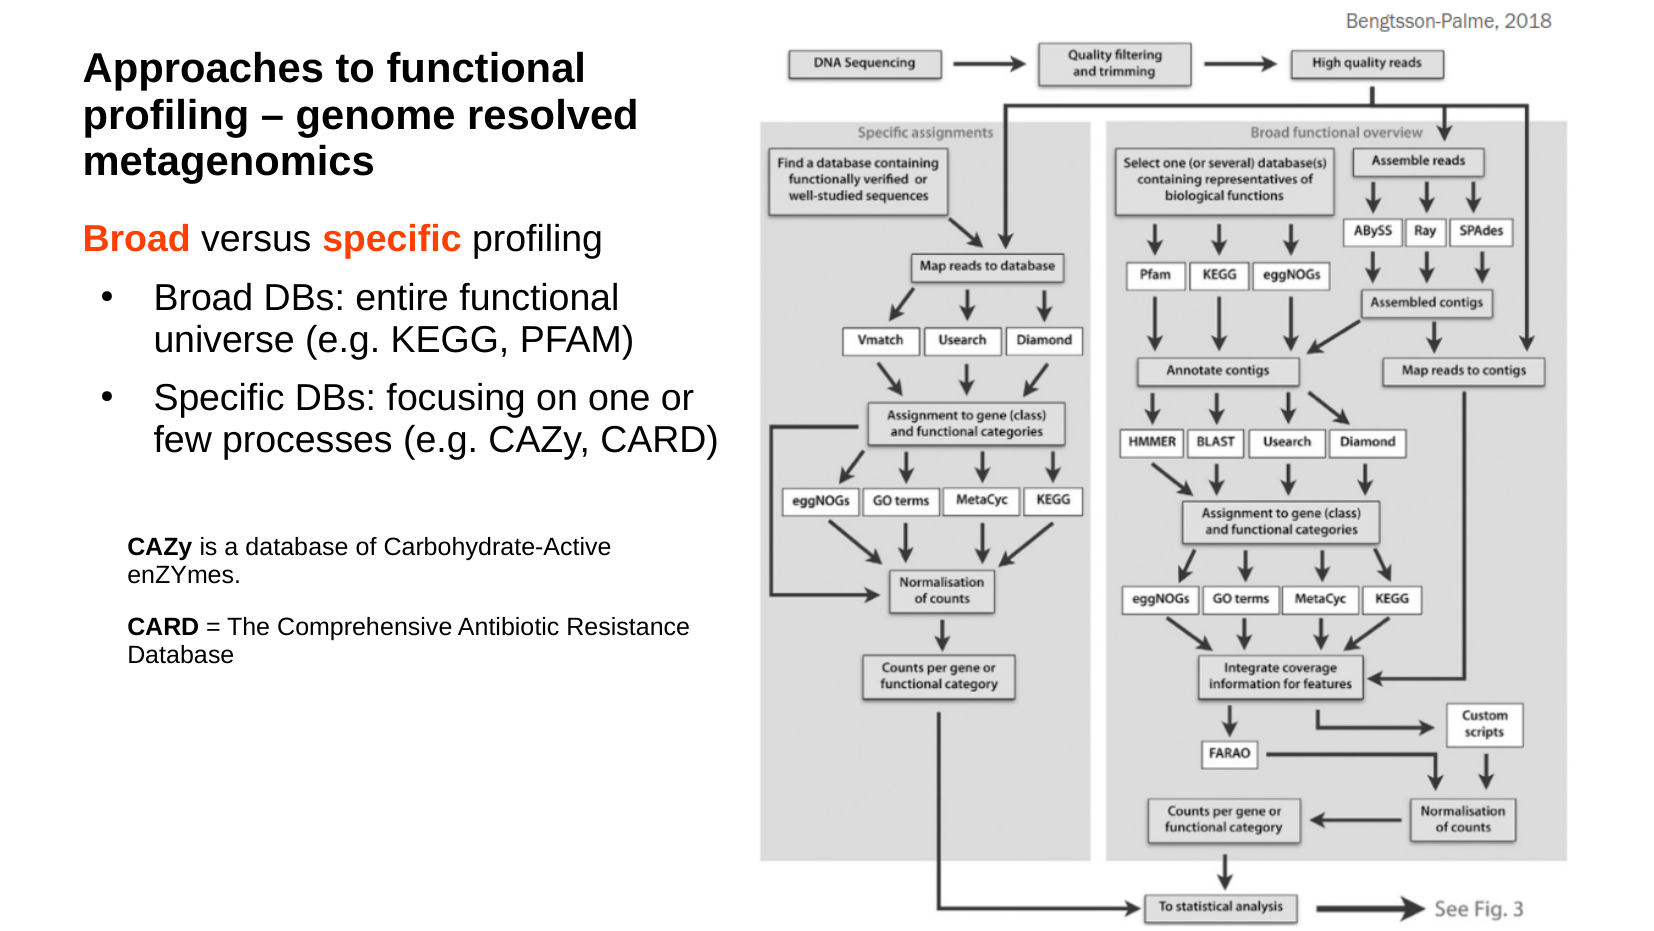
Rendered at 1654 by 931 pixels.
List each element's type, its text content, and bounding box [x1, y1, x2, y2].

title Approaches to functional profiling – genome resolved metagenomics [82, 37, 735, 193]
picture [735, 0, 1651, 931]
text_box CAZy is a database of Carbohydrate-Active enZYmes. CARD = The Comprehensive Antibiotic Resistance Database [112, 525, 736, 730]
list Broad versus specific profiling Broad DBs: entire functional universe (e.g. KEGG, PFAM) Specific DBs: focusing on one or few processes (e.g. CAZy, CARD) [82, 217, 735, 488]
